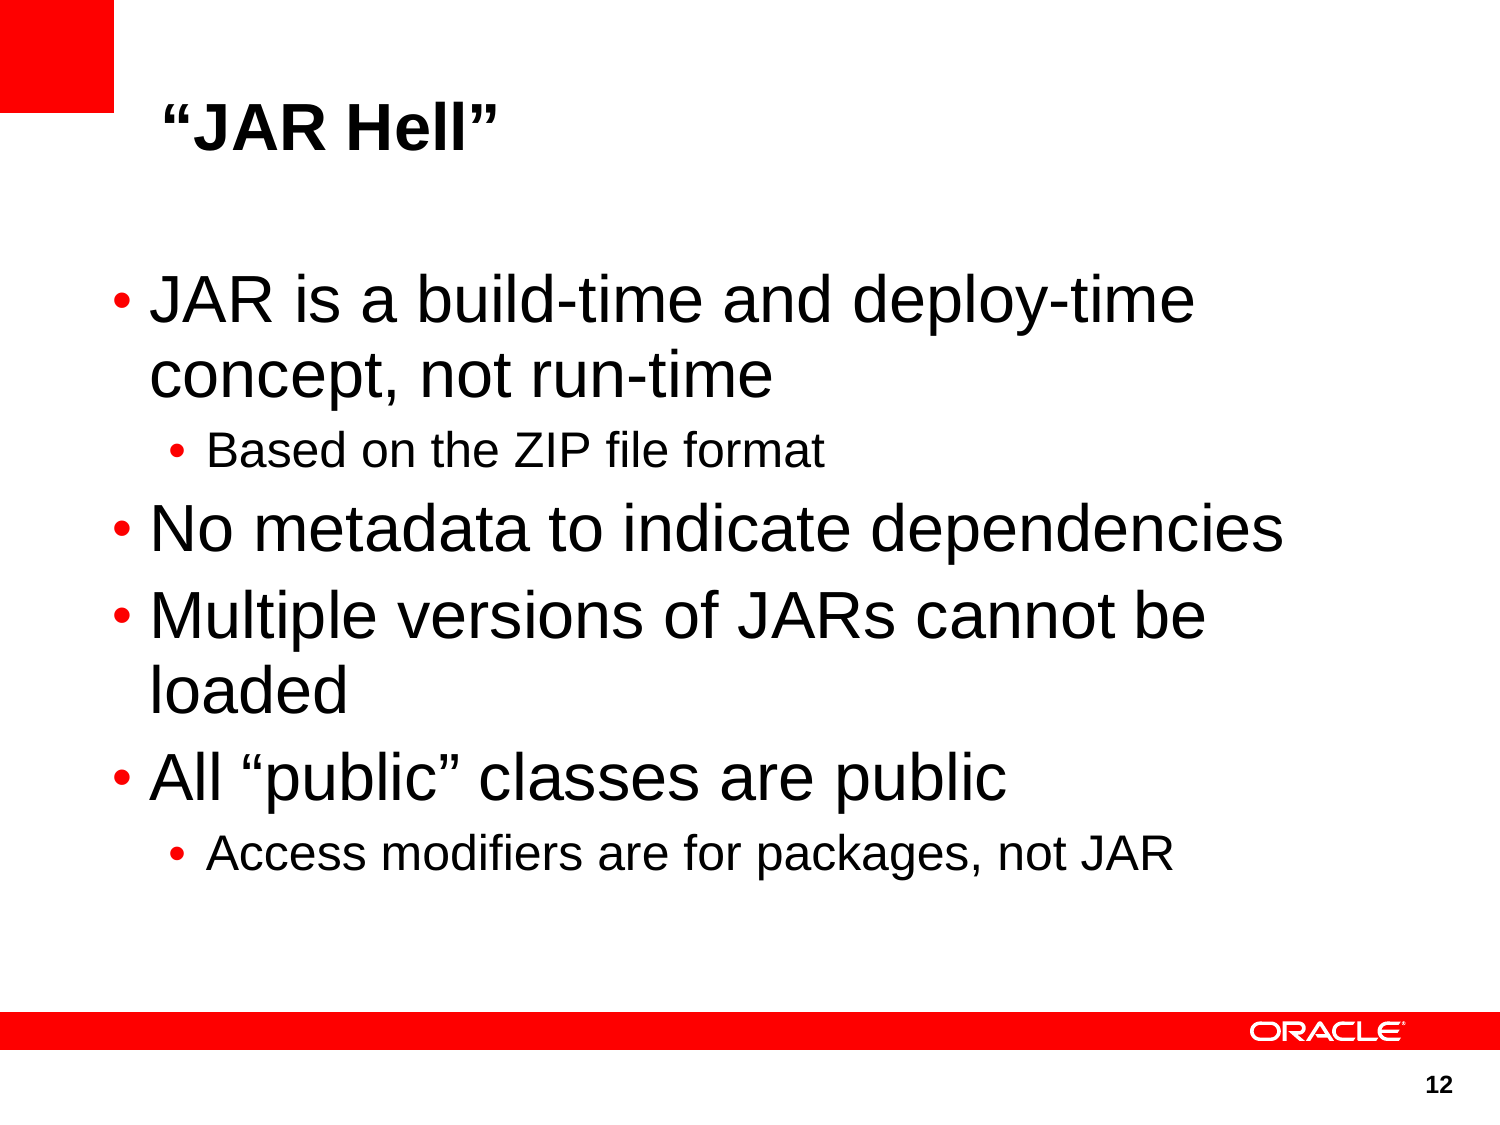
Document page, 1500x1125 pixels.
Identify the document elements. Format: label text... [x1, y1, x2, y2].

title “JAR Hell” [145, 42, 1390, 213]
picture [0, 0, 114, 113]
picture [0, 1012, 1500, 1050]
list JAR is a build-time and deploy-time concept, not run-time Based on the ZIP file format No metadata to indicate dependencies Multiple versions of JARs cannot be loaded All “public” classes are public Access modifiers are for packages, not JAR [112, 262, 1349, 1006]
